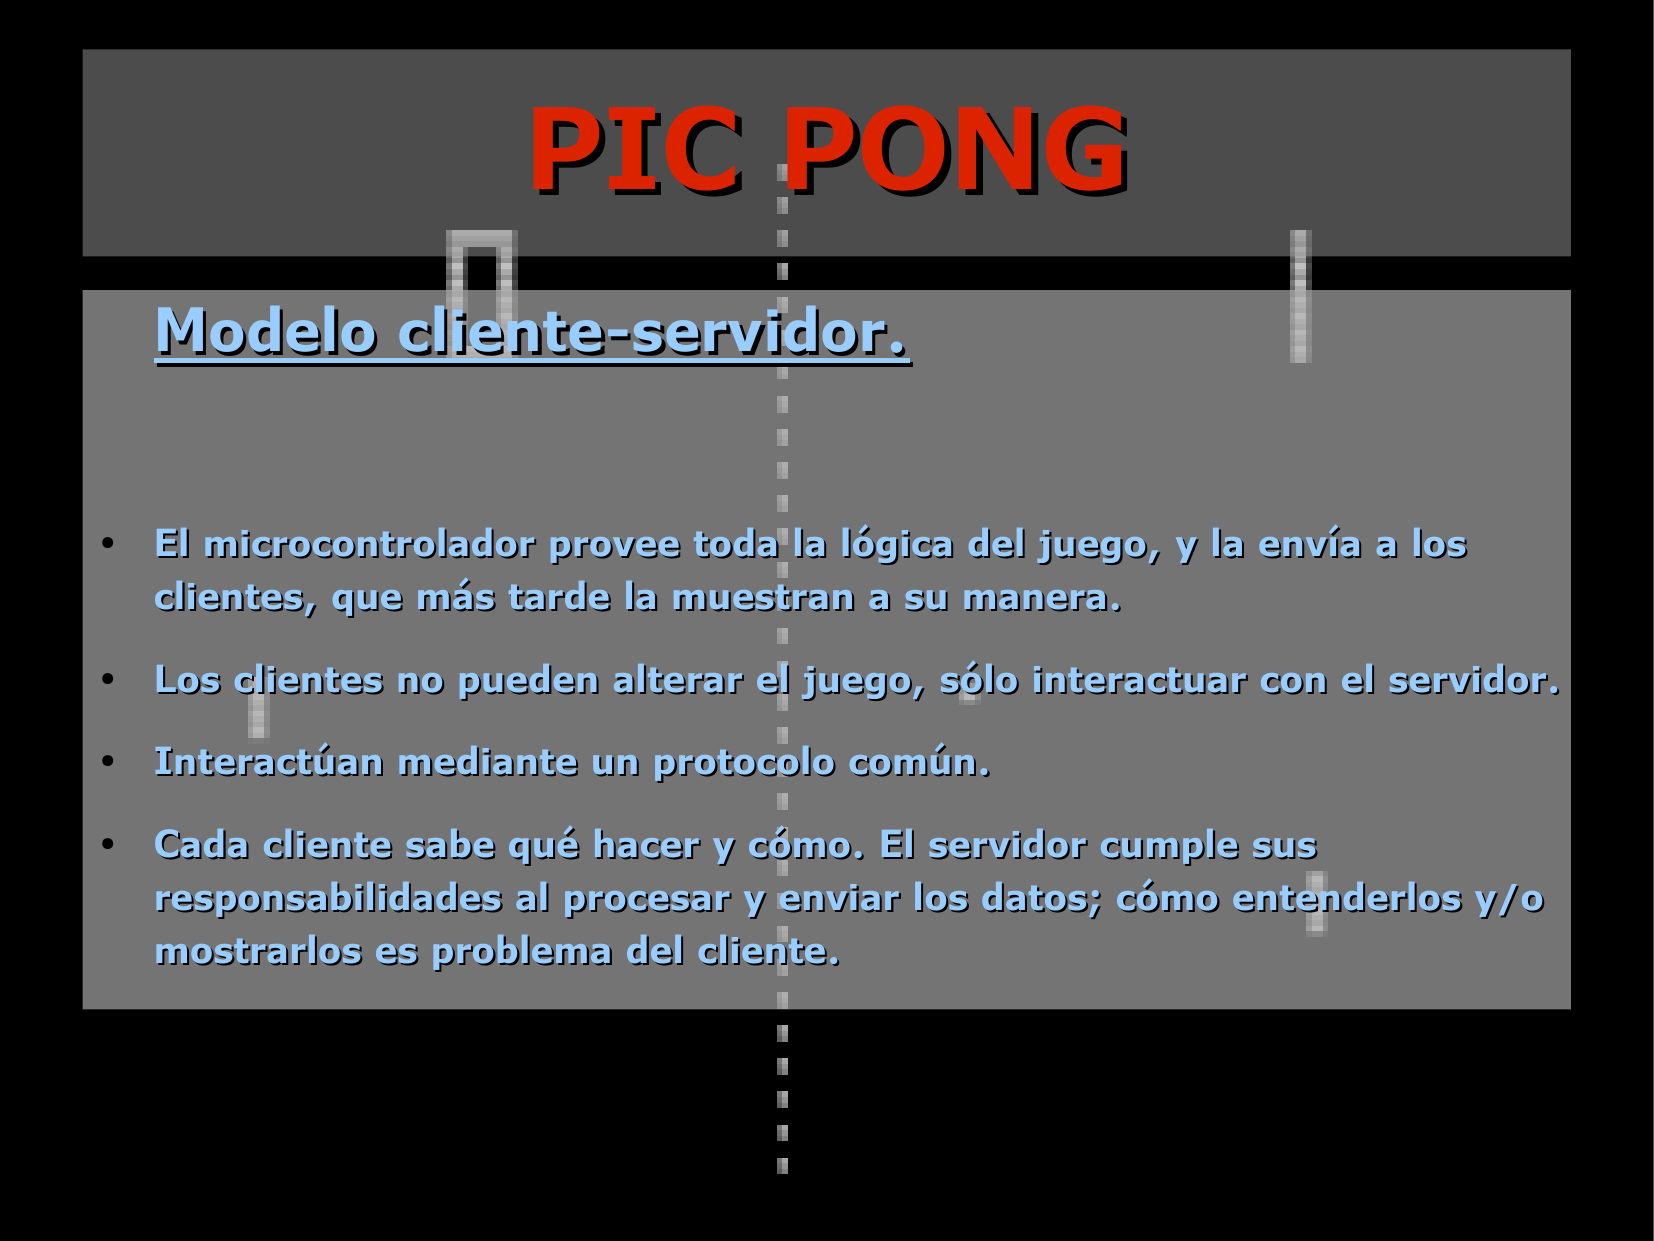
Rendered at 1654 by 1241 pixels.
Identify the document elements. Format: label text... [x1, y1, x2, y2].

title PIC PONG [82, 49, 1571, 257]
picture [0, 0, 1654, 1241]
list Modelo cliente-servidor. El microcontrolador provee toda la lógica del juego, y la envía a los clientes, que más tarde la muestran a su manera. Los clientes no pueden alterar el juego, sólo interactuar con el servidor. Interactúan mediante un protocolo común. Cada cliente sabe qué hacer y cómo. El servidor cumple sus responsabilidades al procesar y enviar los datos; cómo entenderlos y/o mostrarlos es problema del cliente. [82, 290, 1571, 1010]
